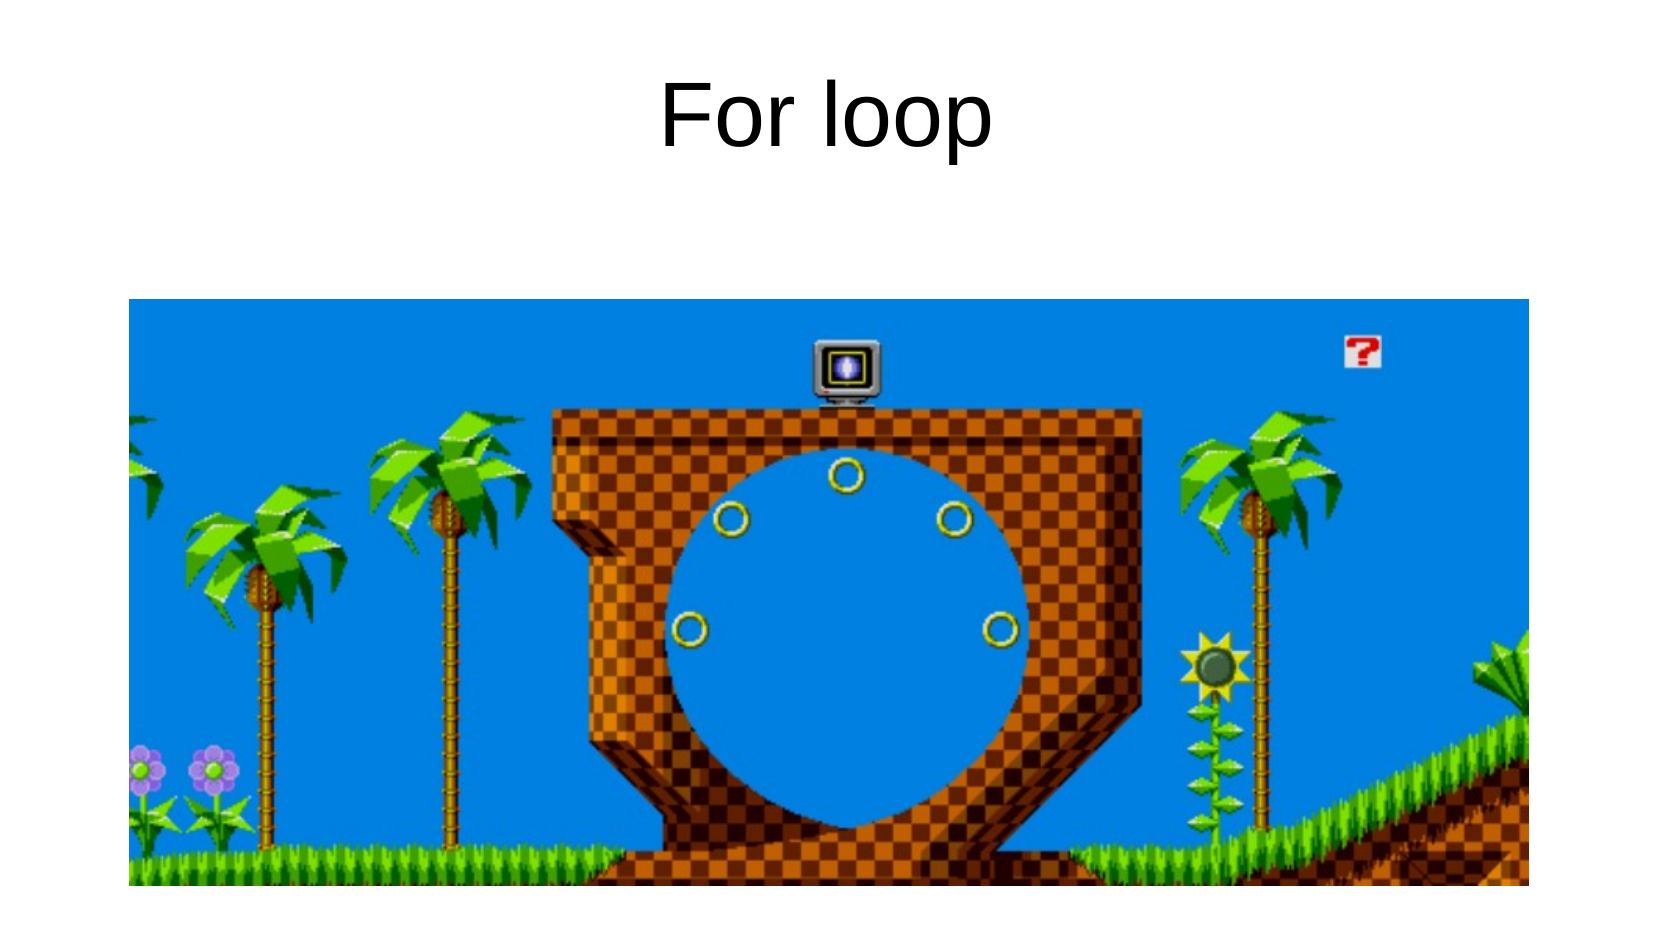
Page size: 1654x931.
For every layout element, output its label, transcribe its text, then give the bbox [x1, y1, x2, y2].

picture [129, 299, 1529, 886]
picture [129, 443, 140, 454]
title For loop [82, 37, 1571, 193]
picture [129, 416, 151, 425]
